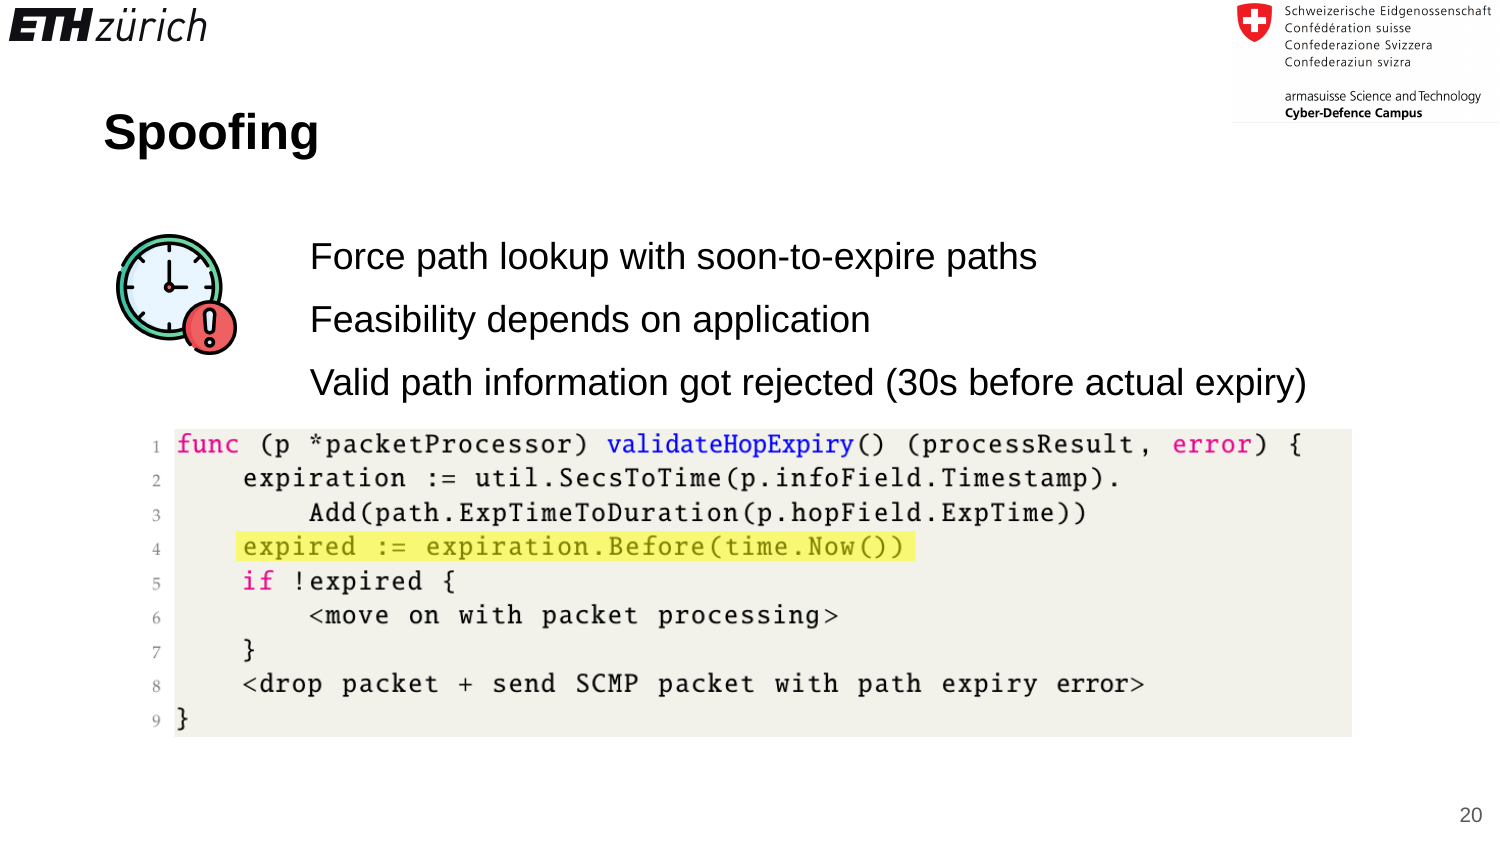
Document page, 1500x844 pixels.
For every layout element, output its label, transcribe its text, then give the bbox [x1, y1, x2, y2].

picture [1232, 0, 1500, 123]
picture [8, 8, 207, 42]
picture [147, 429, 1353, 739]
text_box Spoofing [88, 88, 1182, 178]
text_box Force path lookup with soon-to-expire paths Feasibility depends on application Valid path information got rejected (30s before actual expiry) [295, 206, 1359, 414]
text_box [236, 531, 916, 562]
picture [116, 234, 237, 355]
